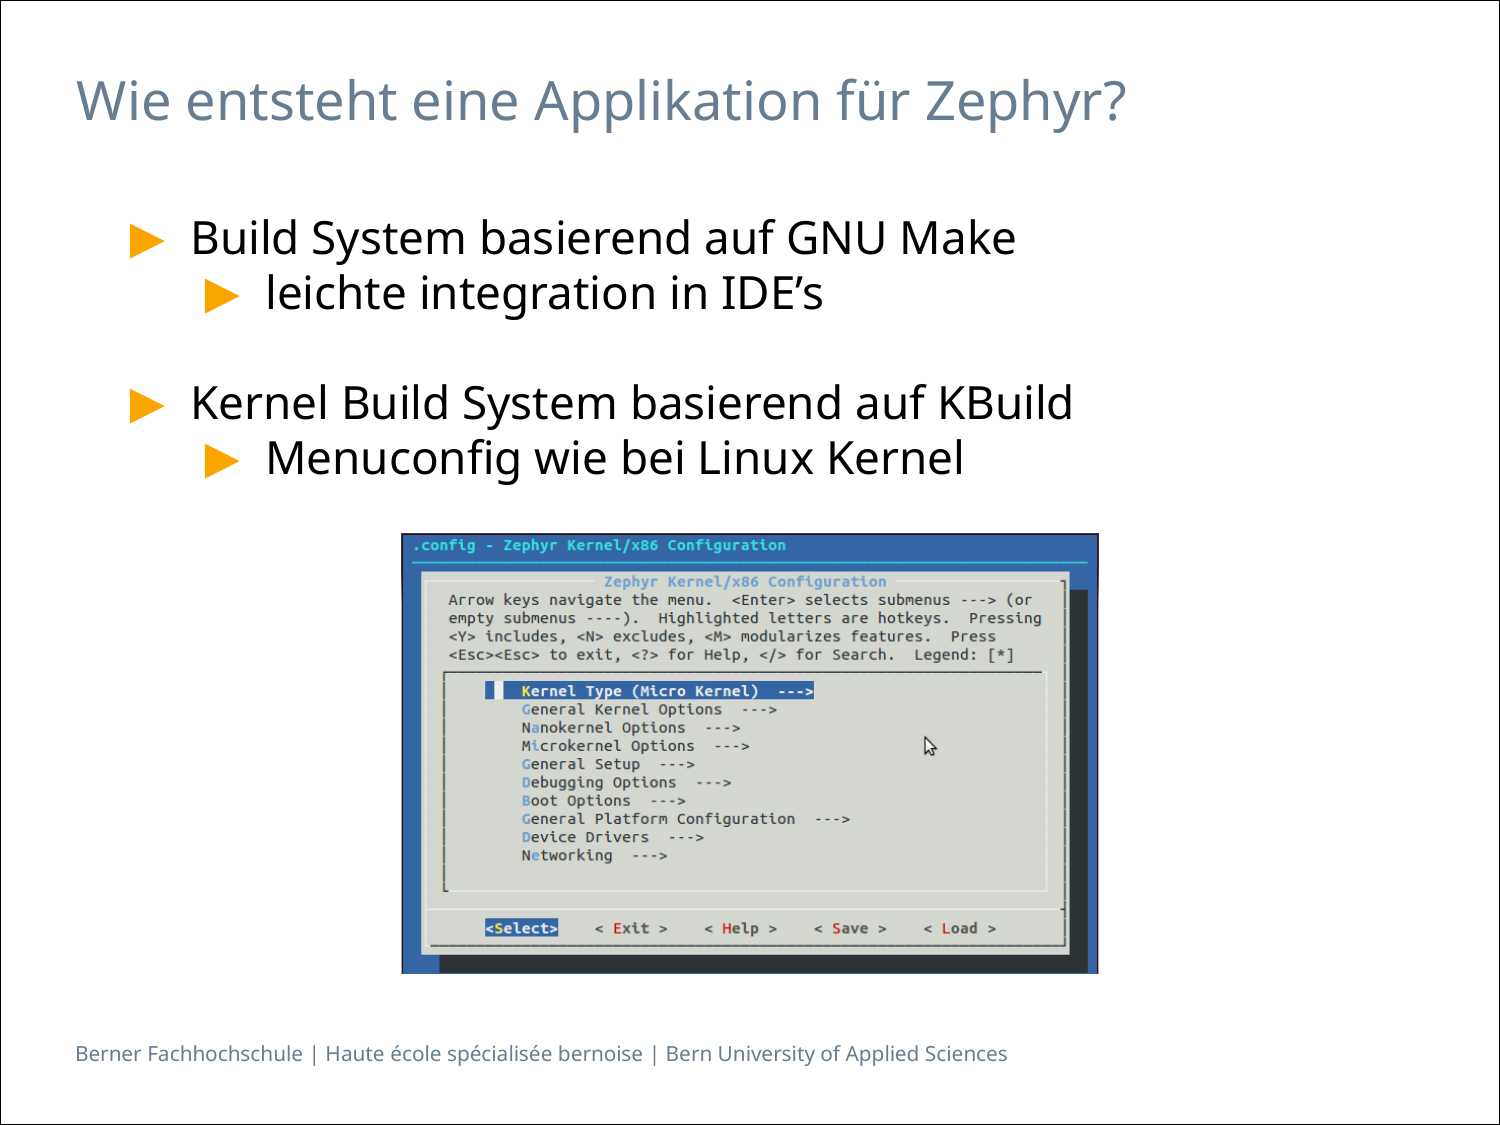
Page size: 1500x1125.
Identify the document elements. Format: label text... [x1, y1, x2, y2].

list Build System basierend auf GNU Make leichte integration in IDE’s Kernel Build System basierend auf KBuild Menuconfig wie bei Linux Kernel [115, 201, 1385, 507]
picture [401, 533, 1099, 974]
title Wie entsteht eine Applikation für Zephyr? [76, 59, 1418, 148]
